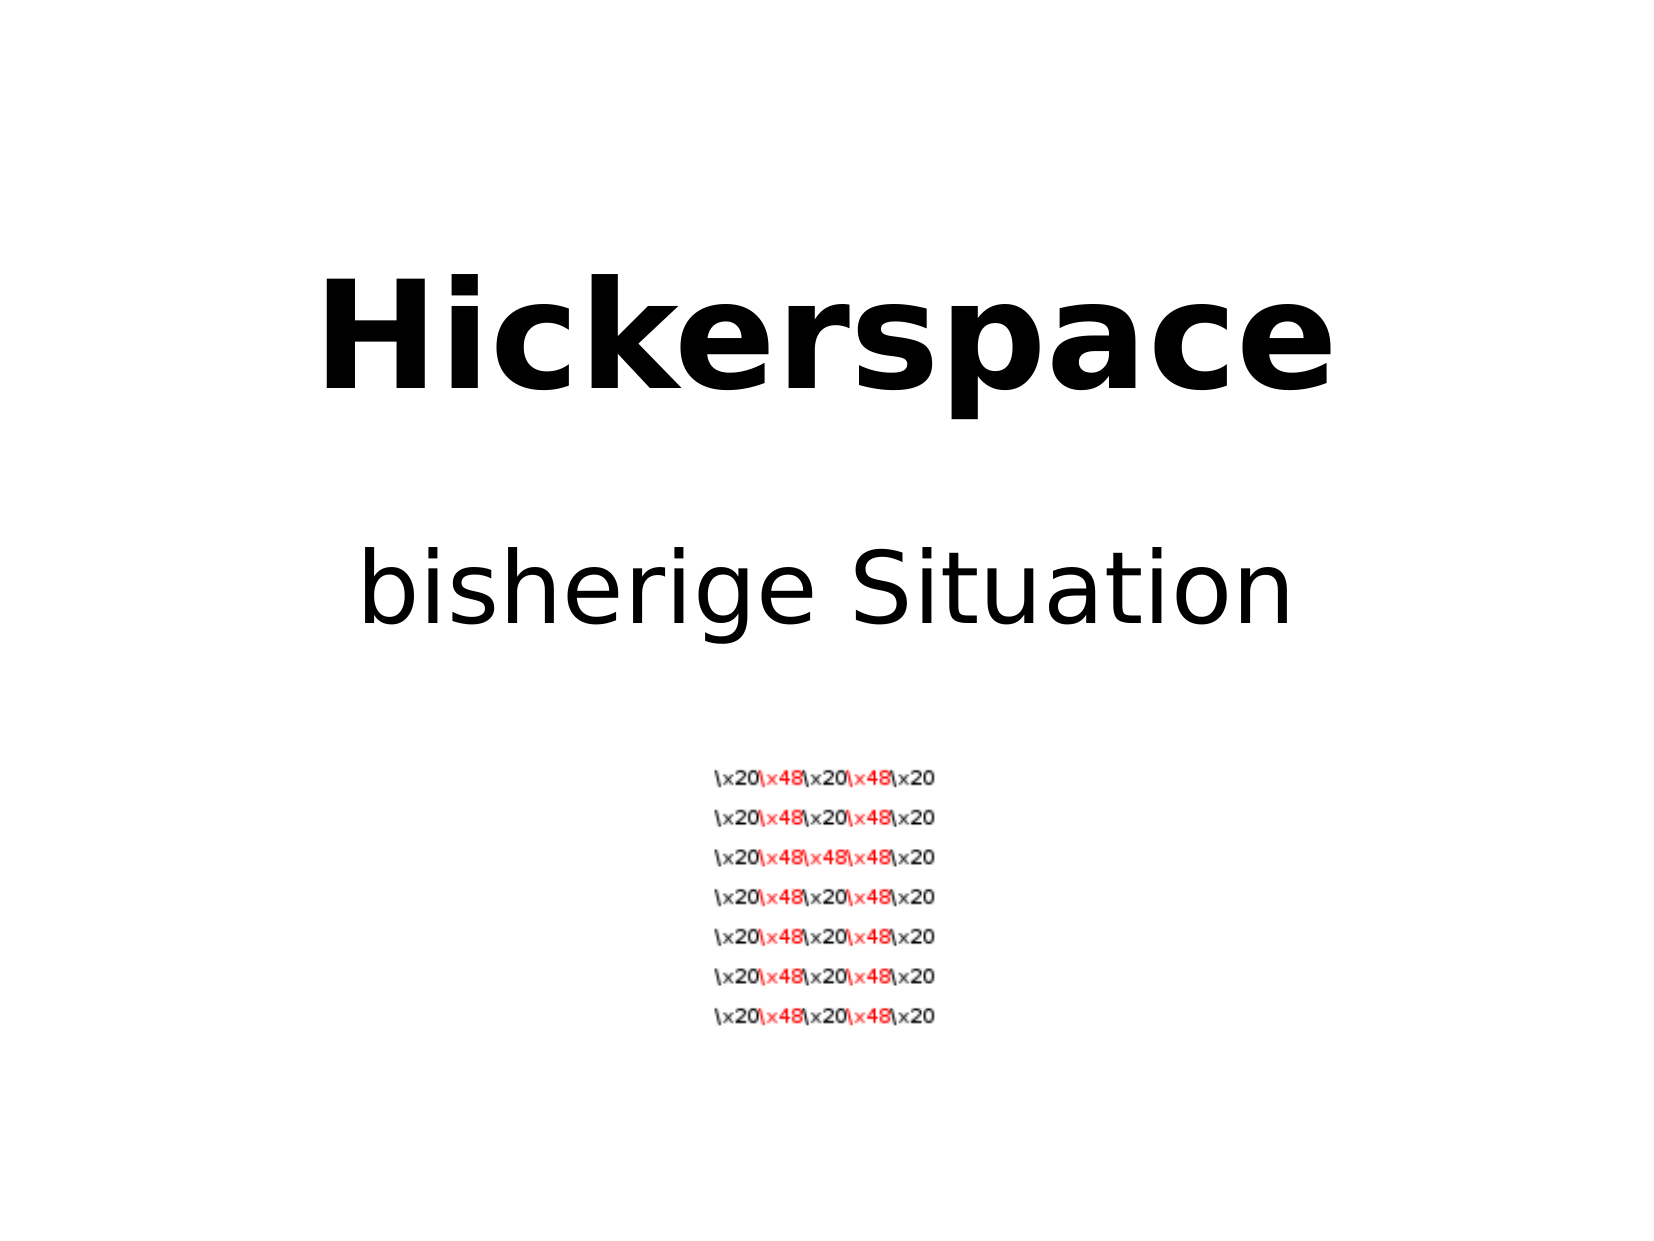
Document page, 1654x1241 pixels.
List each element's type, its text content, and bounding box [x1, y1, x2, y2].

list Hickerspace bisherige Situation [82, 248, 1571, 969]
picture [686, 752, 968, 1034]
